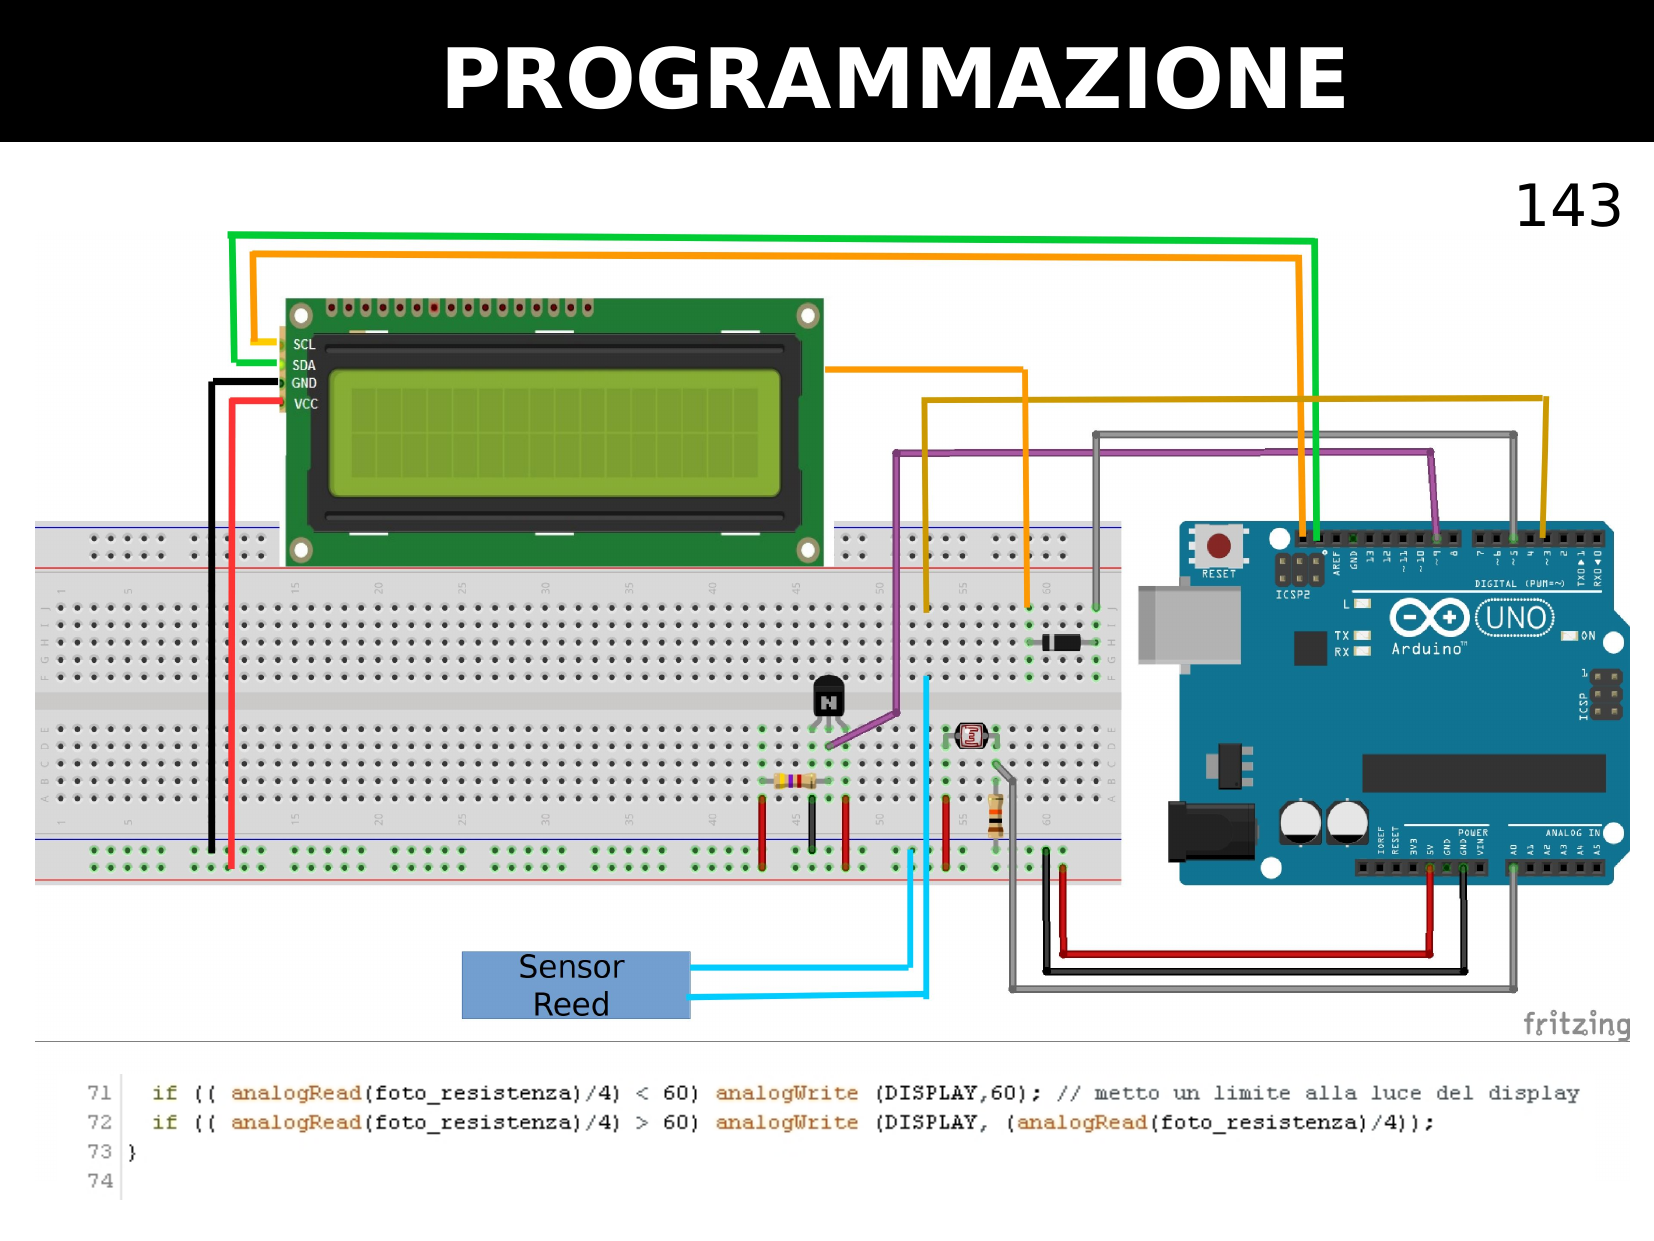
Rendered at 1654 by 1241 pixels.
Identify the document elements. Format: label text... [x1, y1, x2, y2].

text_box [0, 0, 1654, 142]
text_box 143 [1498, 165, 1640, 249]
text_box PROGRAMMAZIONE [425, 23, 1366, 136]
picture [35, 231, 1630, 1200]
